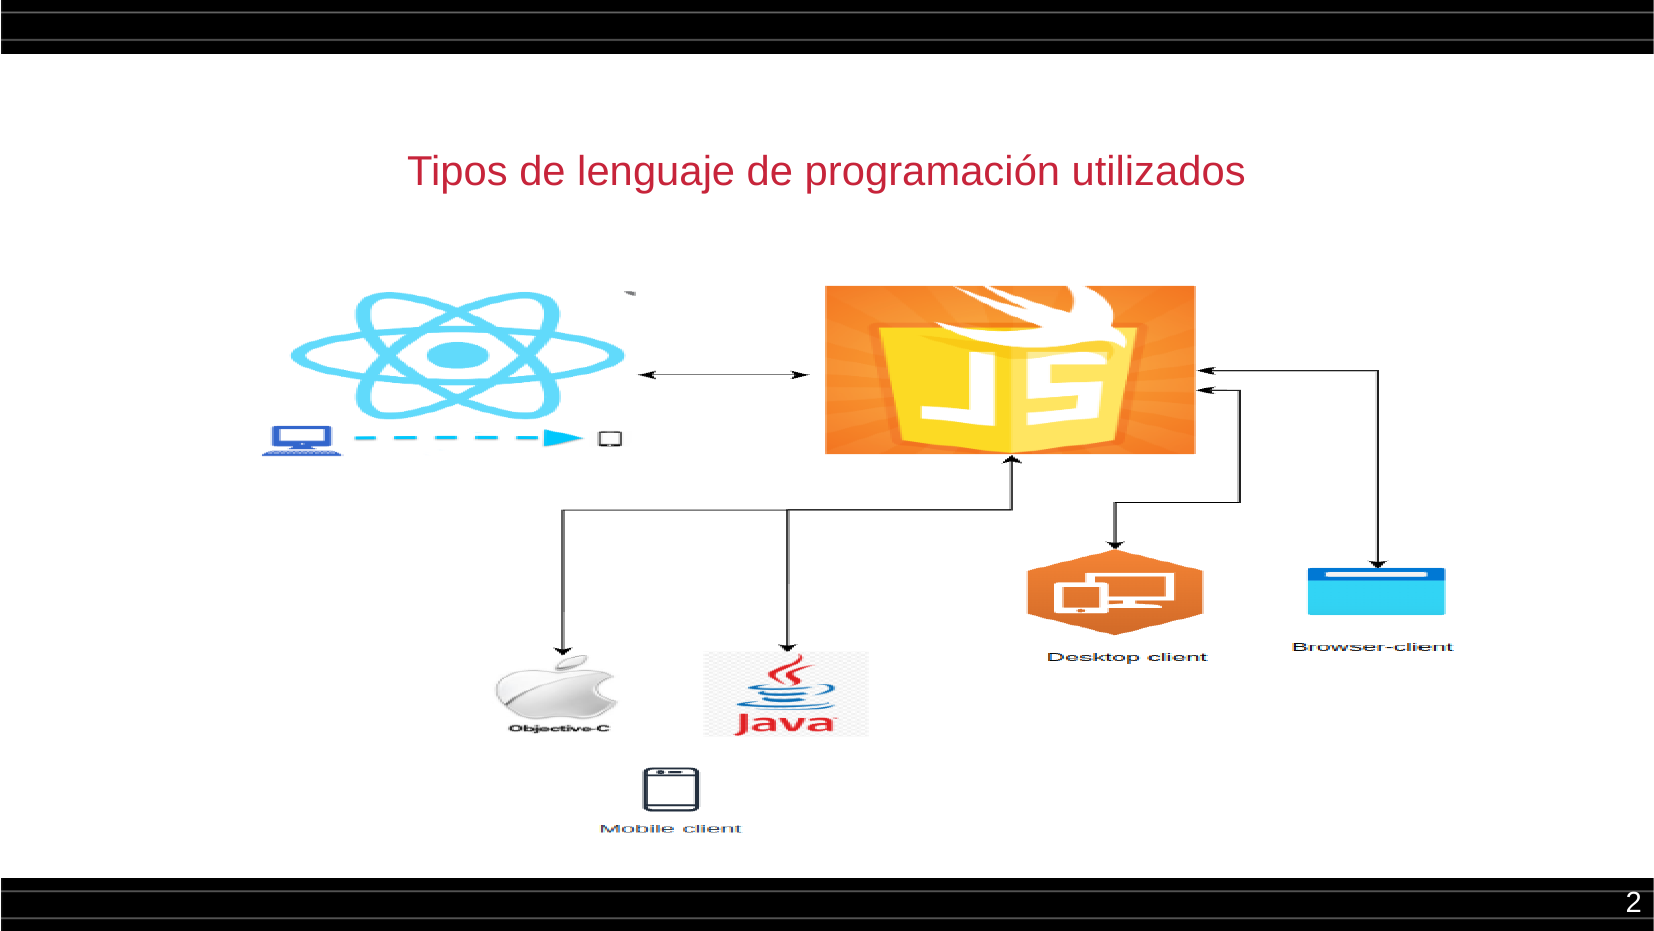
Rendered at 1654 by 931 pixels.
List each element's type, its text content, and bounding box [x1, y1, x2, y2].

picture [141, 271, 1489, 839]
picture [1, 878, 1654, 931]
title Tipos de lenguaje de programación utilizados [82, 92, 1571, 249]
picture [1, 0, 1654, 54]
